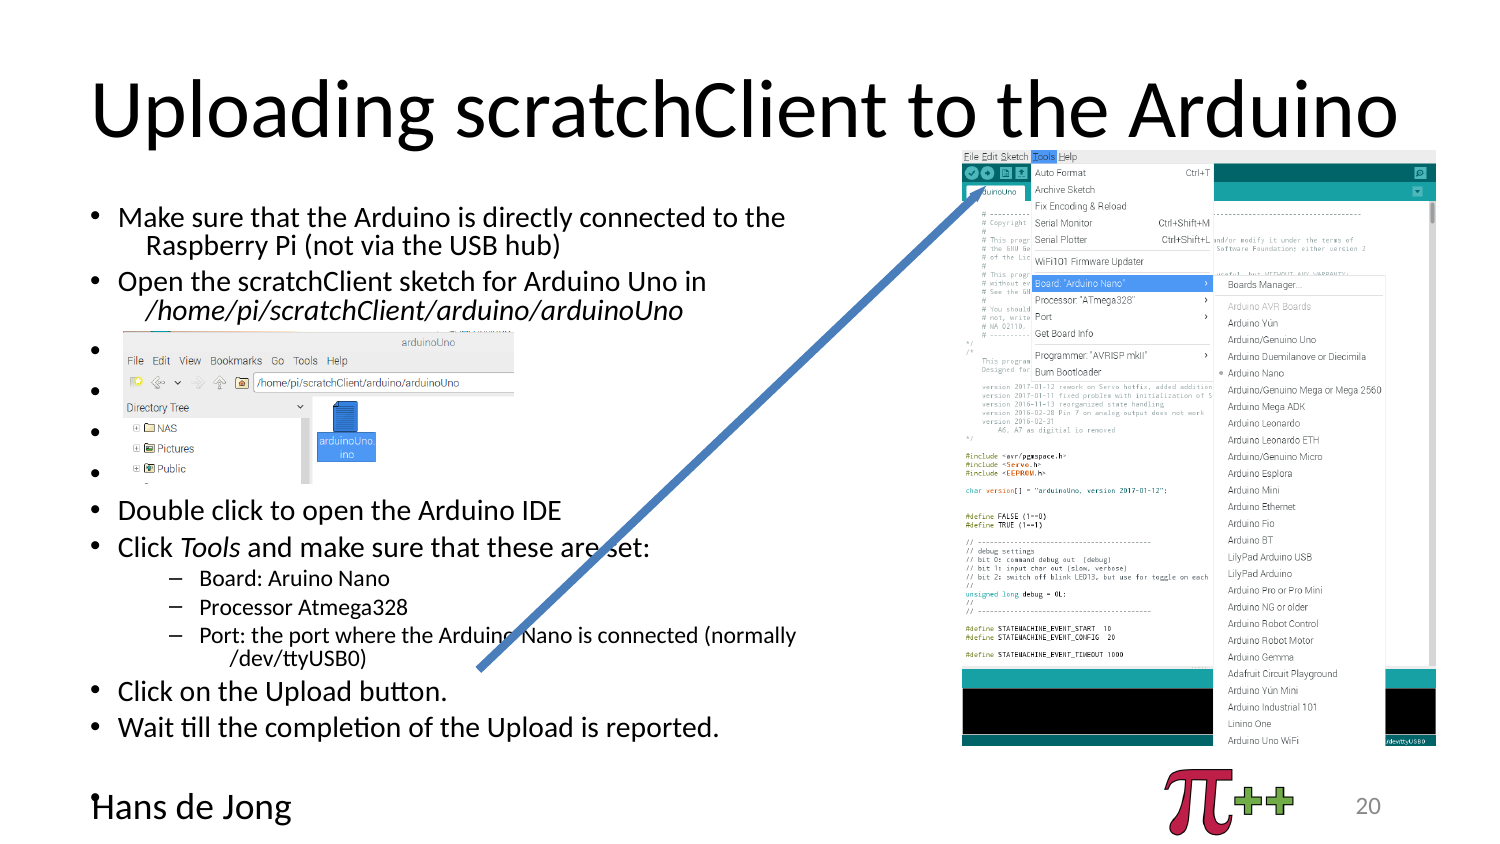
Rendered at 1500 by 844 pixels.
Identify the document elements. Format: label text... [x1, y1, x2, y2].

list Make sure that the Arduino is directly connected to the Raspberry Pi (not via the USB hub) Open the scratchClient sketch for Arduino Uno in /home/pi/scratchClient/arduino/arduinoUno Double click to open the Arduino IDE Click Tools and make sure that these are set: Board: Aruino Nano Processor Atmega328 Port: the port where the Arduino Nano is connected (normally /dev/ttyUSB0) Click on the Upload button. Wait till the completion of the Upload is reported. [75, 196, 857, 754]
text_box 20 [1340, 782, 1426, 827]
title Uploading scratchClient to the Arduino [75, 33, 1426, 175]
picture [962, 150, 1436, 746]
picture [123, 331, 514, 484]
